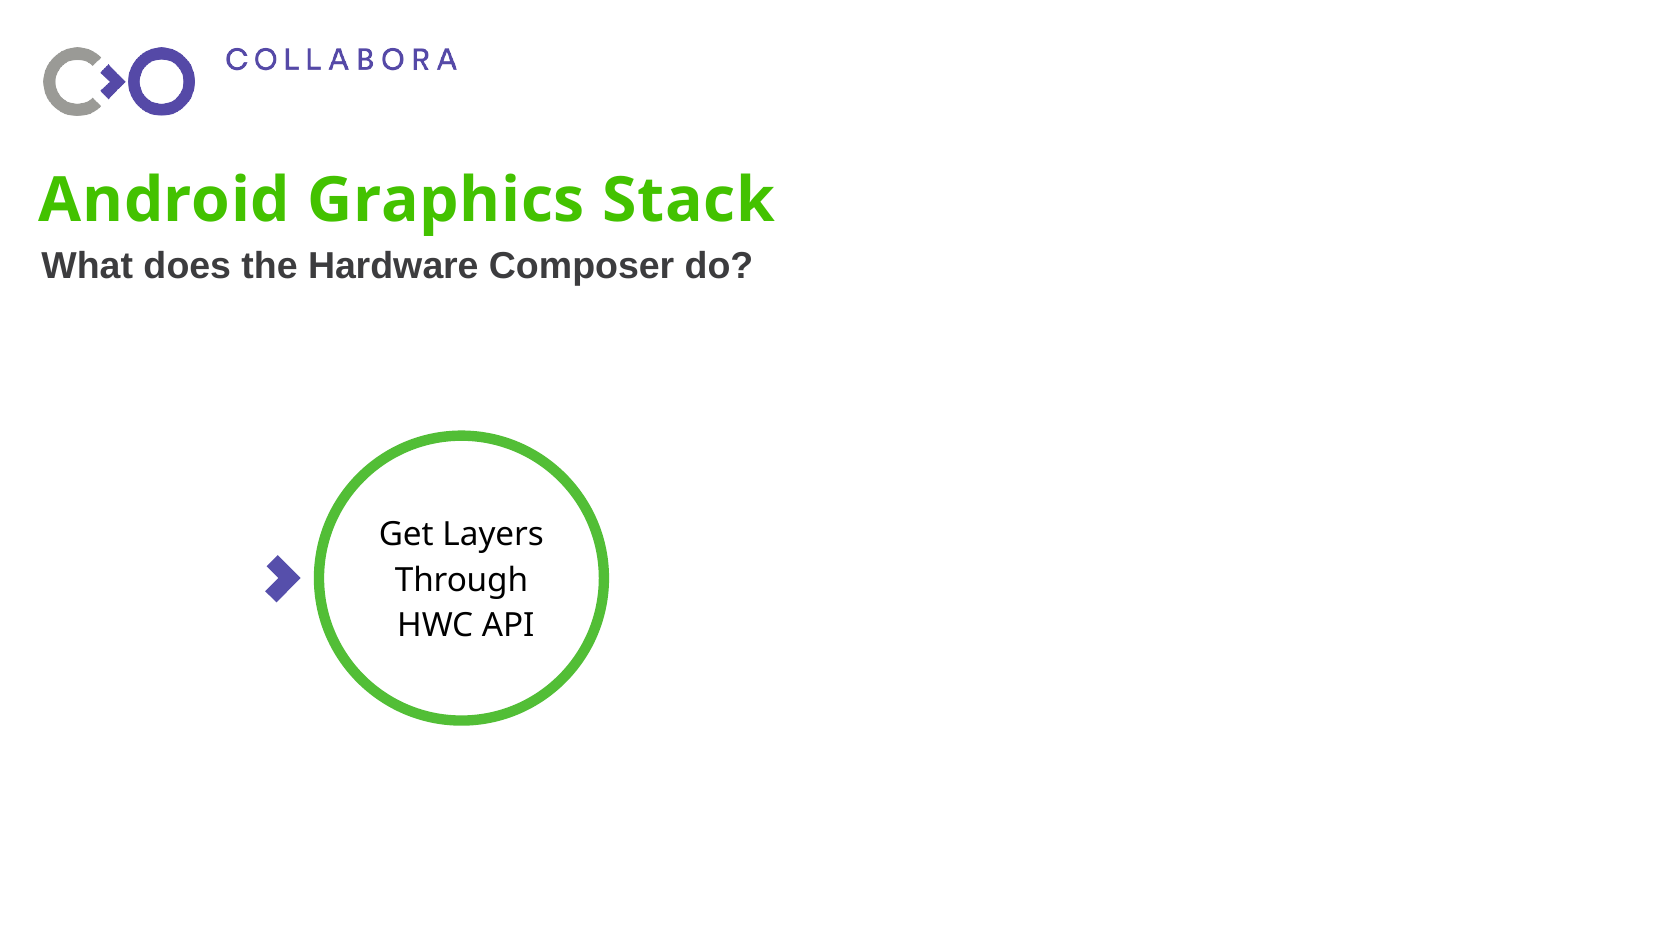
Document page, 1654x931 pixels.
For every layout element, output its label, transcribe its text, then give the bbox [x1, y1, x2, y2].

title Android Graphics Stack [38, 159, 1614, 216]
text_box Get Layers Through HWC API [313, 430, 610, 726]
text_box [265, 555, 301, 603]
text_box What does the Hardware Composer do? [41, 240, 1614, 290]
picture [43, 47, 457, 116]
